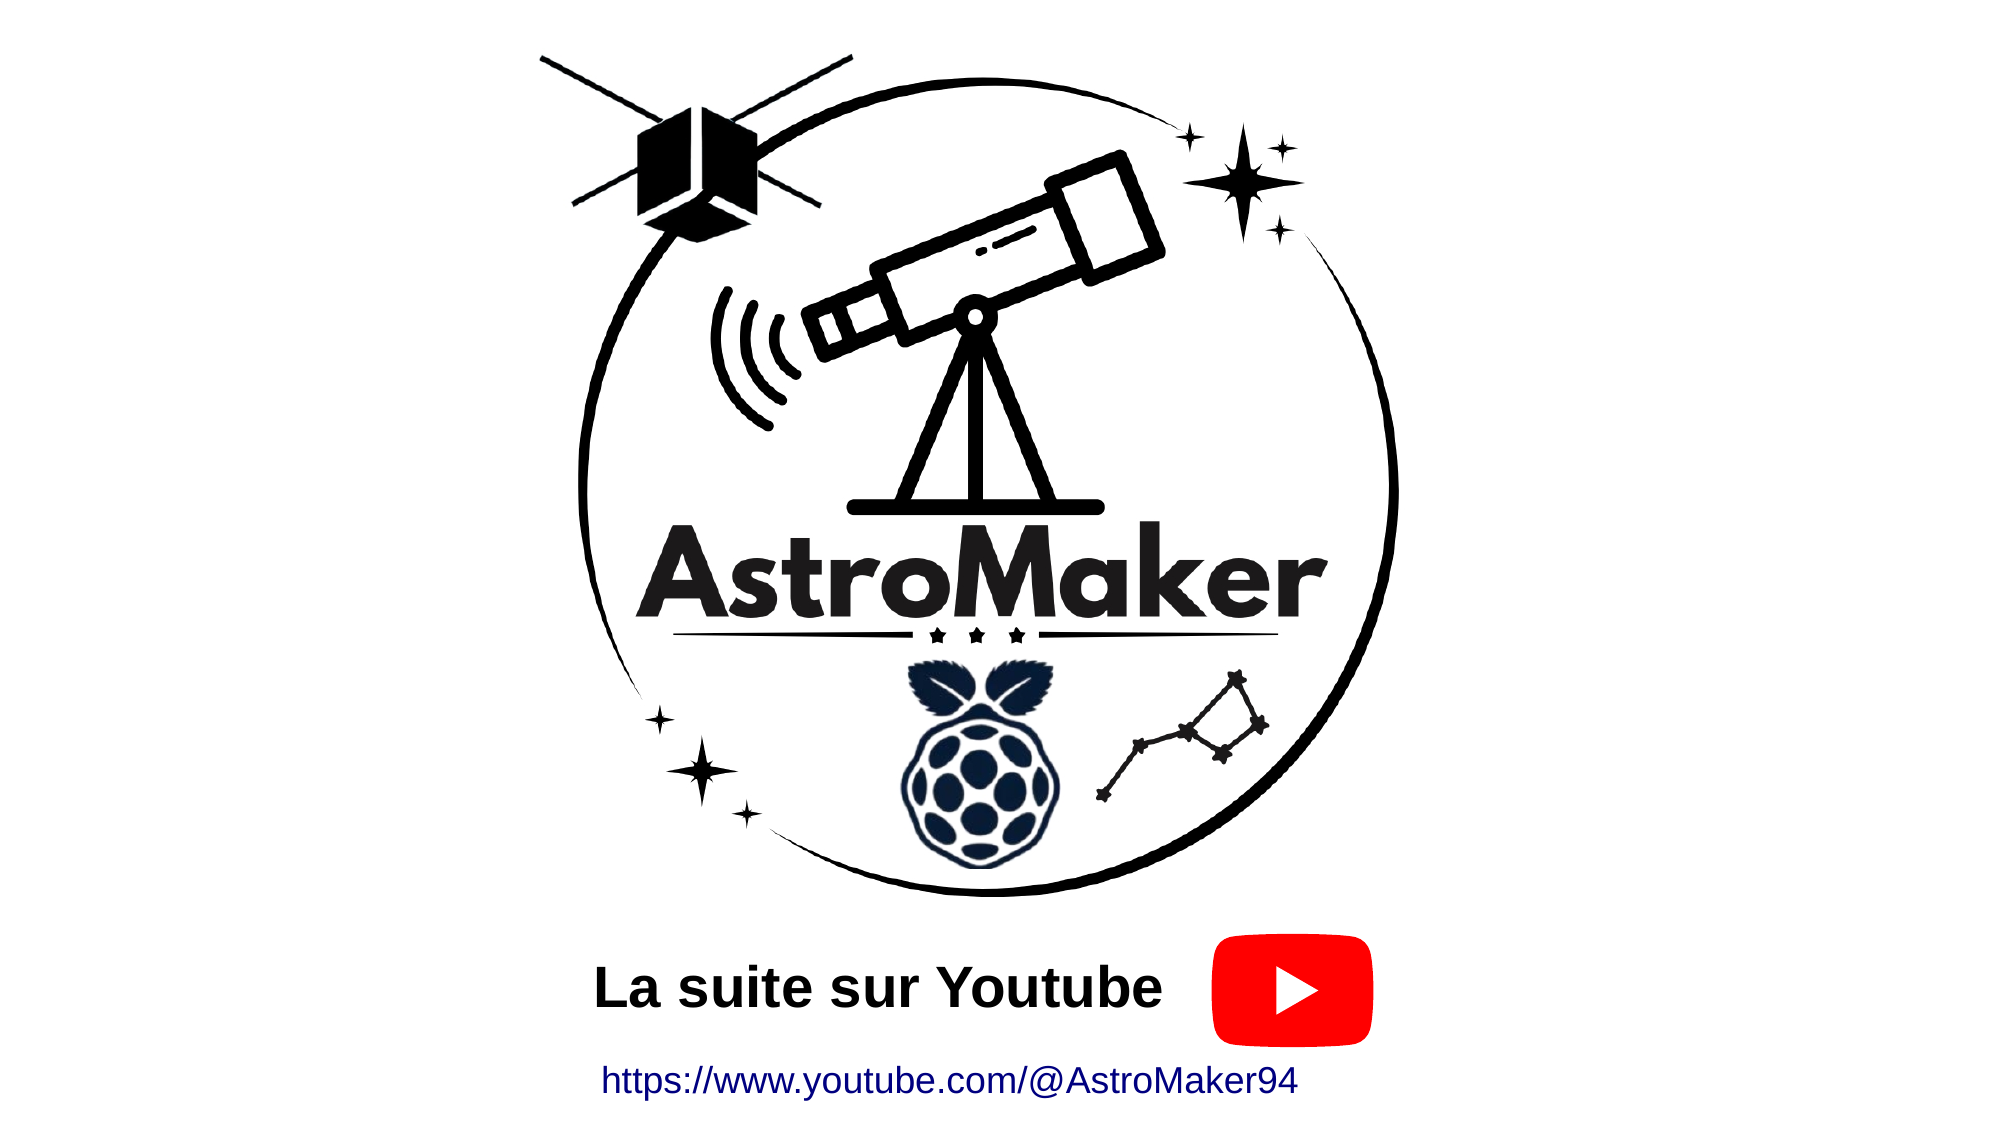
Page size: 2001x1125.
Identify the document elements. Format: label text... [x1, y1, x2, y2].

picture [495, 7, 1445, 957]
text_box La suite sur Youtube [578, 905, 1630, 1028]
text_box https://www.youtube.com/@AstroMaker94 [586, 1052, 1314, 1125]
picture [1211, 933, 1374, 1048]
